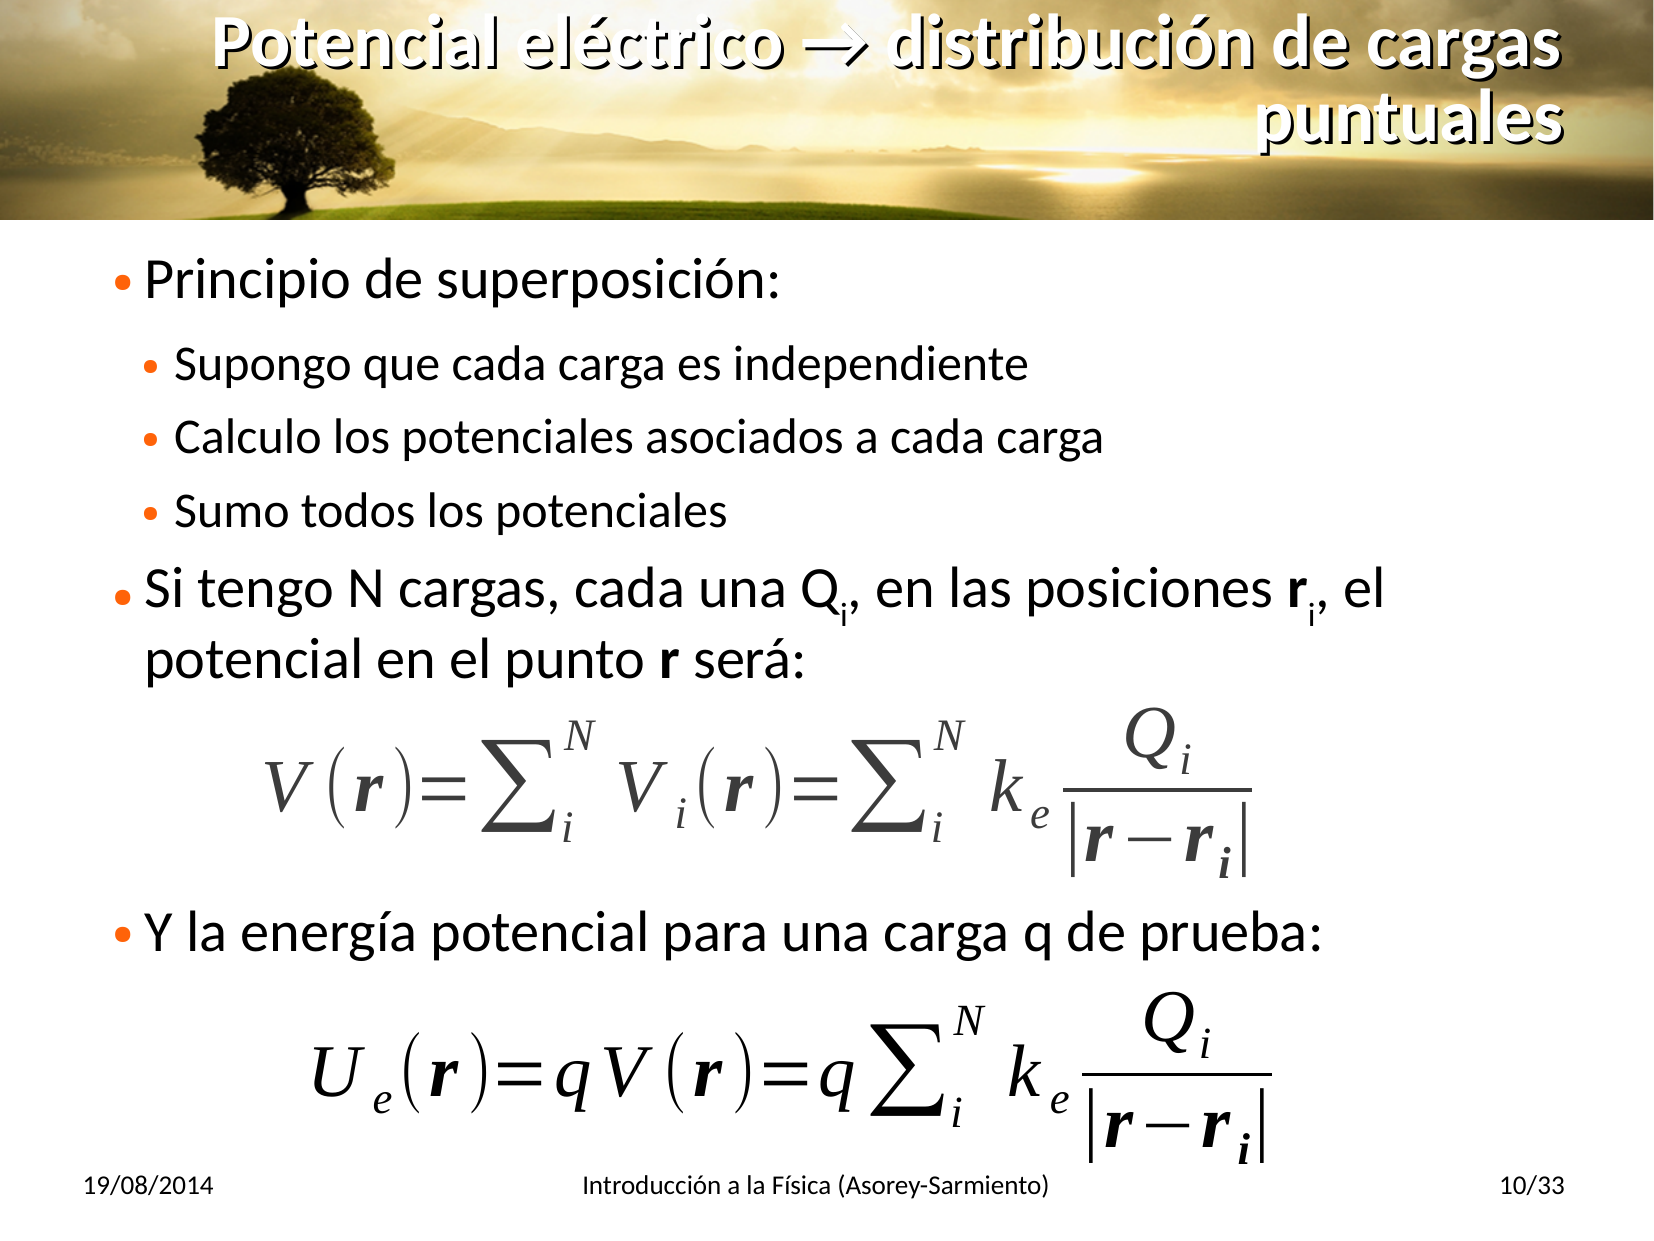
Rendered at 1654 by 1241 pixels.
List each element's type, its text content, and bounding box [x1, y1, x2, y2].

picture [0, 0, 1654, 220]
list Principio de superposición: Supongo que cada carga es independiente Calculo los potenciales asociados a cada carga Sumo todos los potenciales Si tengo N cargas, cada una Qi, en las posiciones ri, el potencial en el punto r será: Y la energía potencial para una carga q de prueba: [82, 255, 1571, 1156]
chart [300, 975, 1284, 1174]
chart [255, 690, 1265, 889]
title Potencial eléctrico → distribución de cargas puntuales [75, 0, 1564, 177]
